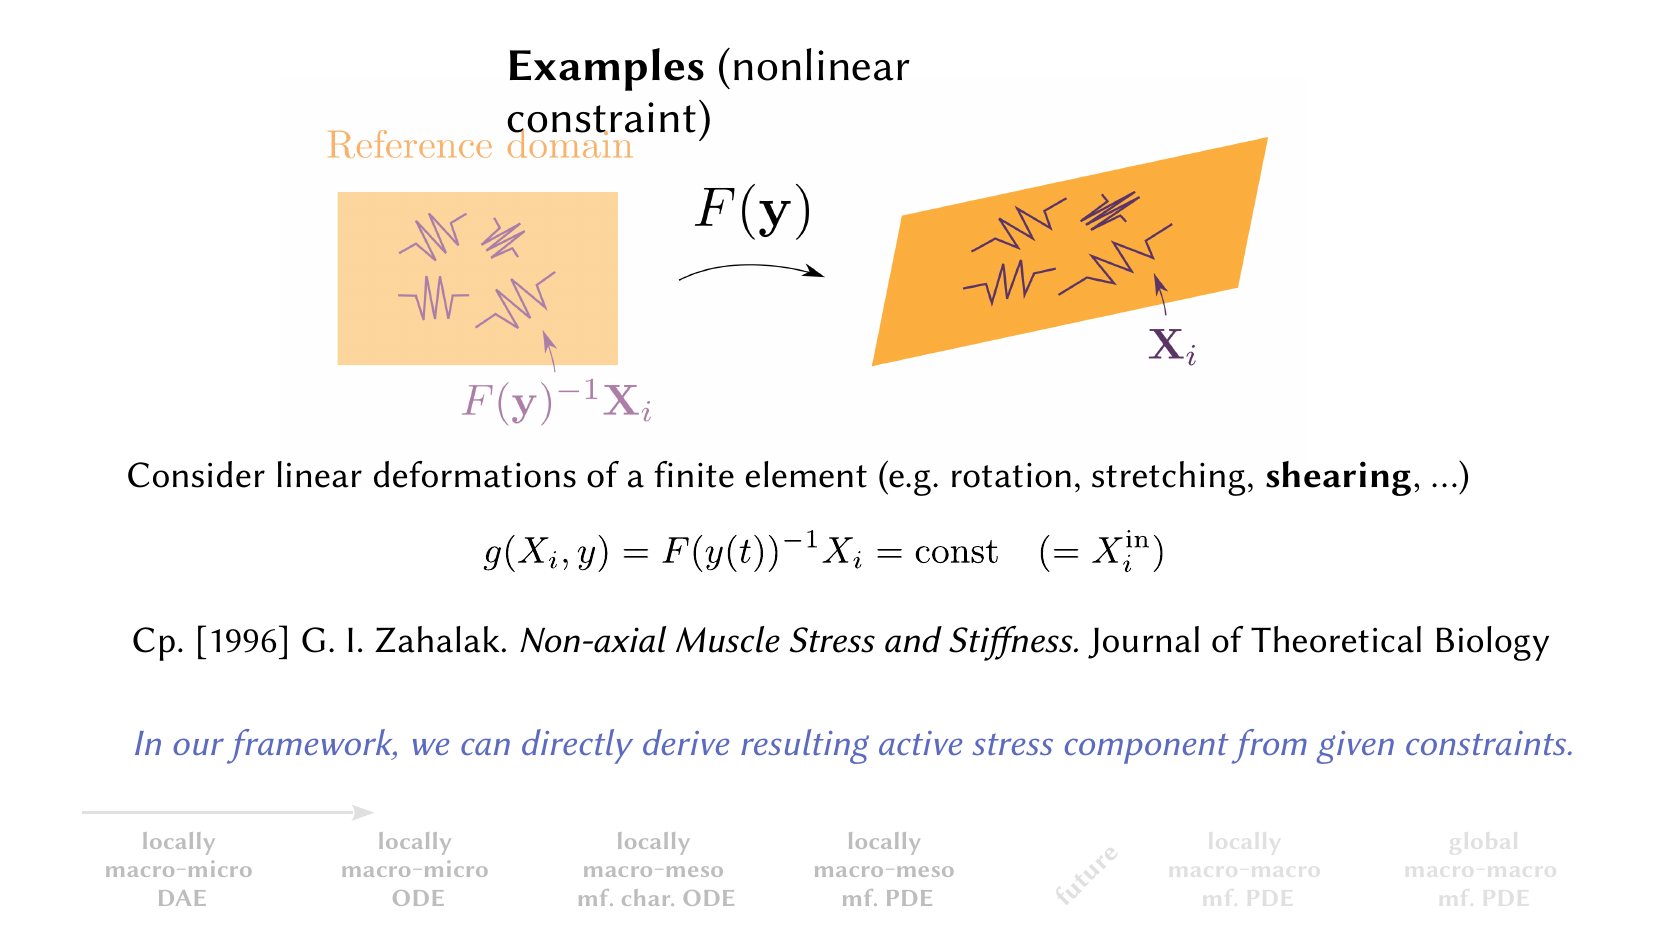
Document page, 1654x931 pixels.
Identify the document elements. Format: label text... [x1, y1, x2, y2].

text_box locally macro‒meso mf. PDE [798, 819, 986, 926]
picture [278, 77, 1308, 446]
text_box [932, 546, 949, 564]
text_box [950, 546, 970, 563]
text_box [563, 558, 568, 570]
text_box [1153, 534, 1163, 573]
text_box [693, 534, 703, 573]
text_box [1092, 537, 1123, 563]
text_box Consider linear deformations of a finite element (e.g. rotation, stretching, shearing, ...) [111, 446, 1538, 547]
text_box locally macro‒macro mf. PDE [1152, 819, 1343, 926]
text_box global macro‒macro mf. PDE [1389, 819, 1580, 926]
text_box [739, 539, 751, 564]
text_box Examples (nonlinear constraint) [492, 31, 1142, 151]
text_box [754, 534, 763, 573]
text_box [768, 534, 778, 573]
text_box [505, 534, 515, 573]
text_box [517, 537, 549, 563]
text_box [705, 546, 723, 571]
text_box [577, 546, 596, 571]
text_box [1040, 534, 1050, 573]
text_box [1123, 560, 1132, 573]
text_box [853, 556, 862, 569]
text_box [971, 546, 984, 564]
text_box [1126, 535, 1133, 548]
text_box future [1033, 820, 1141, 929]
text_box In our framework, we can directly derive resulting active stress component from given constraints. [116, 714, 1590, 772]
text_box [915, 546, 930, 564]
text_box [822, 537, 854, 563]
text_box [807, 530, 817, 548]
text_box [662, 537, 689, 563]
text_box locally macro‒meso mf. char. ODE [562, 819, 751, 926]
text_box locally macro‒micro ODE [325, 819, 514, 926]
text_box [598, 534, 608, 573]
text_box [985, 539, 998, 564]
text_box [483, 546, 501, 571]
text_box Cp. [1996] G. I. Zahalak. Non-axial Muscle Stress and Stiffness. Journal of Theoretical Biology [116, 611, 1564, 670]
text_box locally macro‒micro DAE [89, 819, 278, 926]
text_box [1134, 535, 1149, 548]
text_box [549, 556, 557, 569]
text_box [727, 534, 737, 573]
